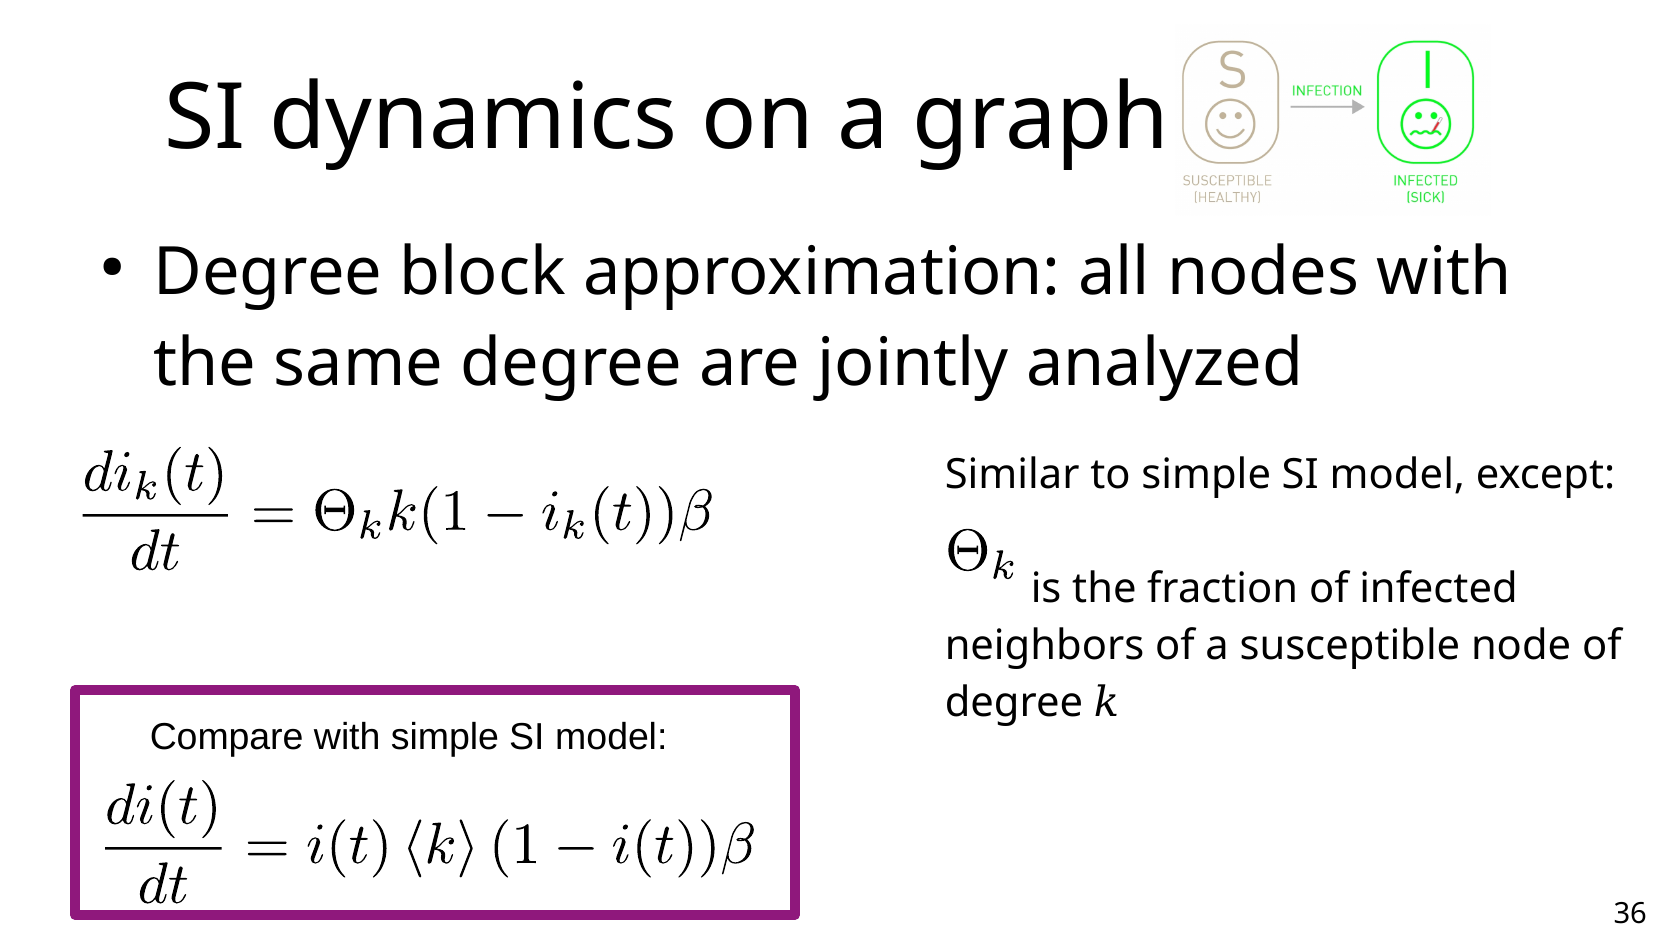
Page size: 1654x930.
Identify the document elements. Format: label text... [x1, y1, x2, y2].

title SI dynamics on a graph [0, 1, 1336, 225]
text_box Compare with simple SI model: [135, 708, 683, 766]
picture [1175, 24, 1491, 216]
text_box [105, 780, 757, 904]
text_box Similar to simple SI model, except: is the fraction of infected neighbors of a susceptible node of degree k [930, 436, 1646, 886]
list Degree block approximation: all nodes with the same degree are jointly analyzed [82, 223, 1571, 763]
text_box [945, 528, 1017, 580]
text_box [82, 446, 715, 571]
list Degree block approximation: all nodes with the same degree are jointly analyzed [82, 695, 790, 763]
